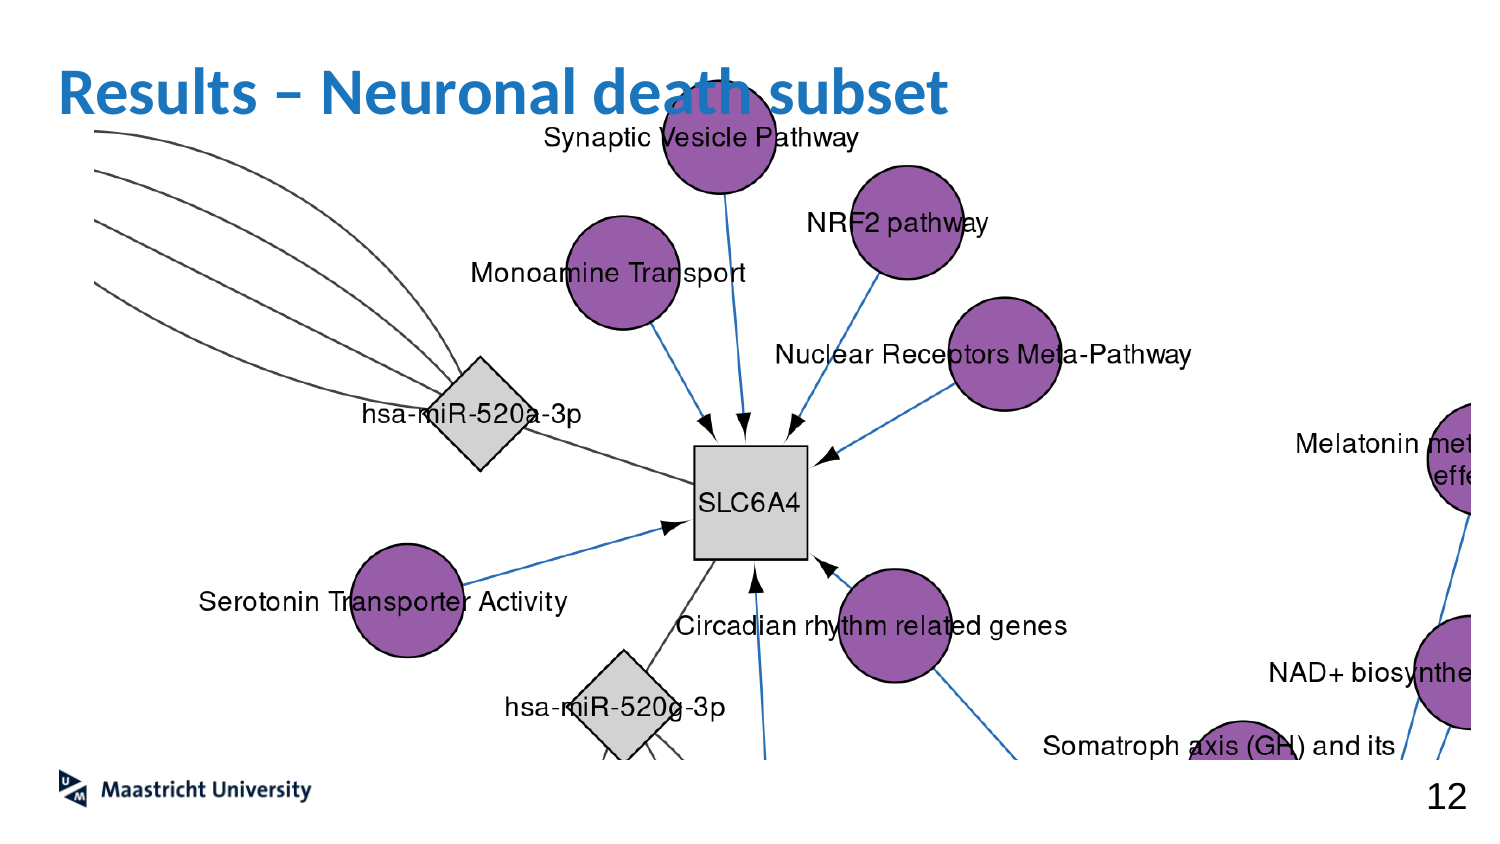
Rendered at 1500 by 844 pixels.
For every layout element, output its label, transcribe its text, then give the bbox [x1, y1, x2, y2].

picture [94, 57, 1471, 760]
text_box <number> [1411, 767, 1500, 838]
title Results – Neuronal death subset [59, 50, 1425, 144]
